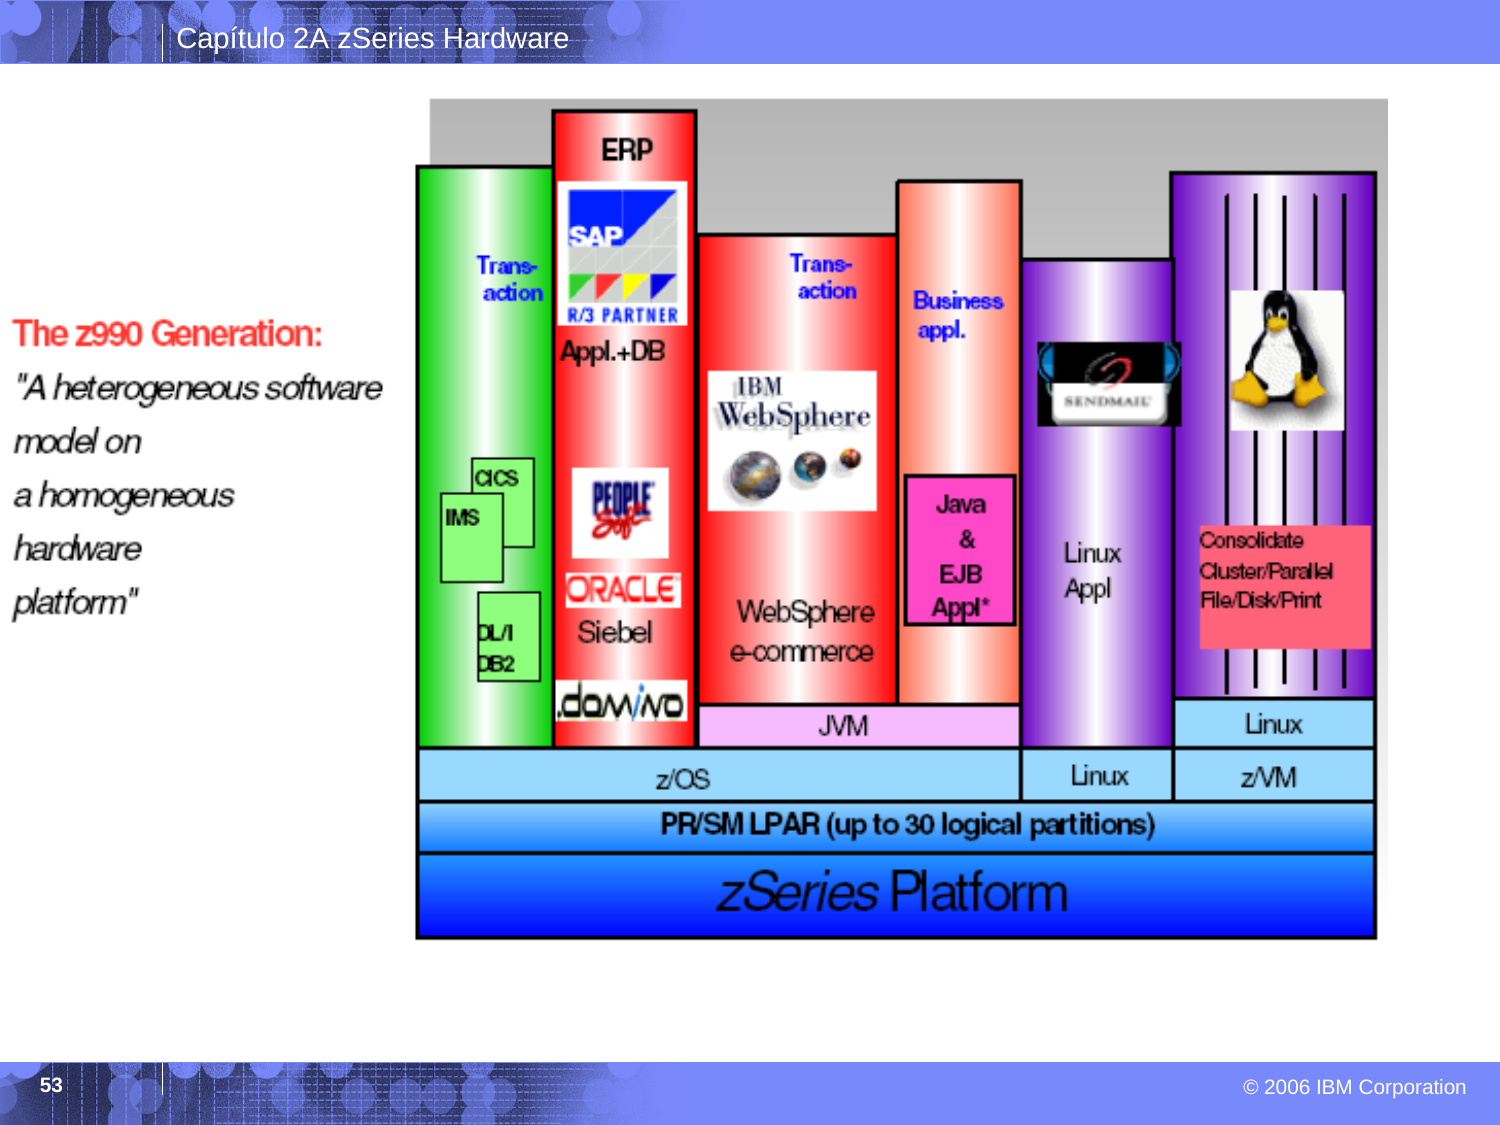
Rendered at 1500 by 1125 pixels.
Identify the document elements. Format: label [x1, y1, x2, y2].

picture [0, 89, 1388, 965]
picture [0, 1063, 1500, 1125]
picture [1, 1, 1500, 63]
